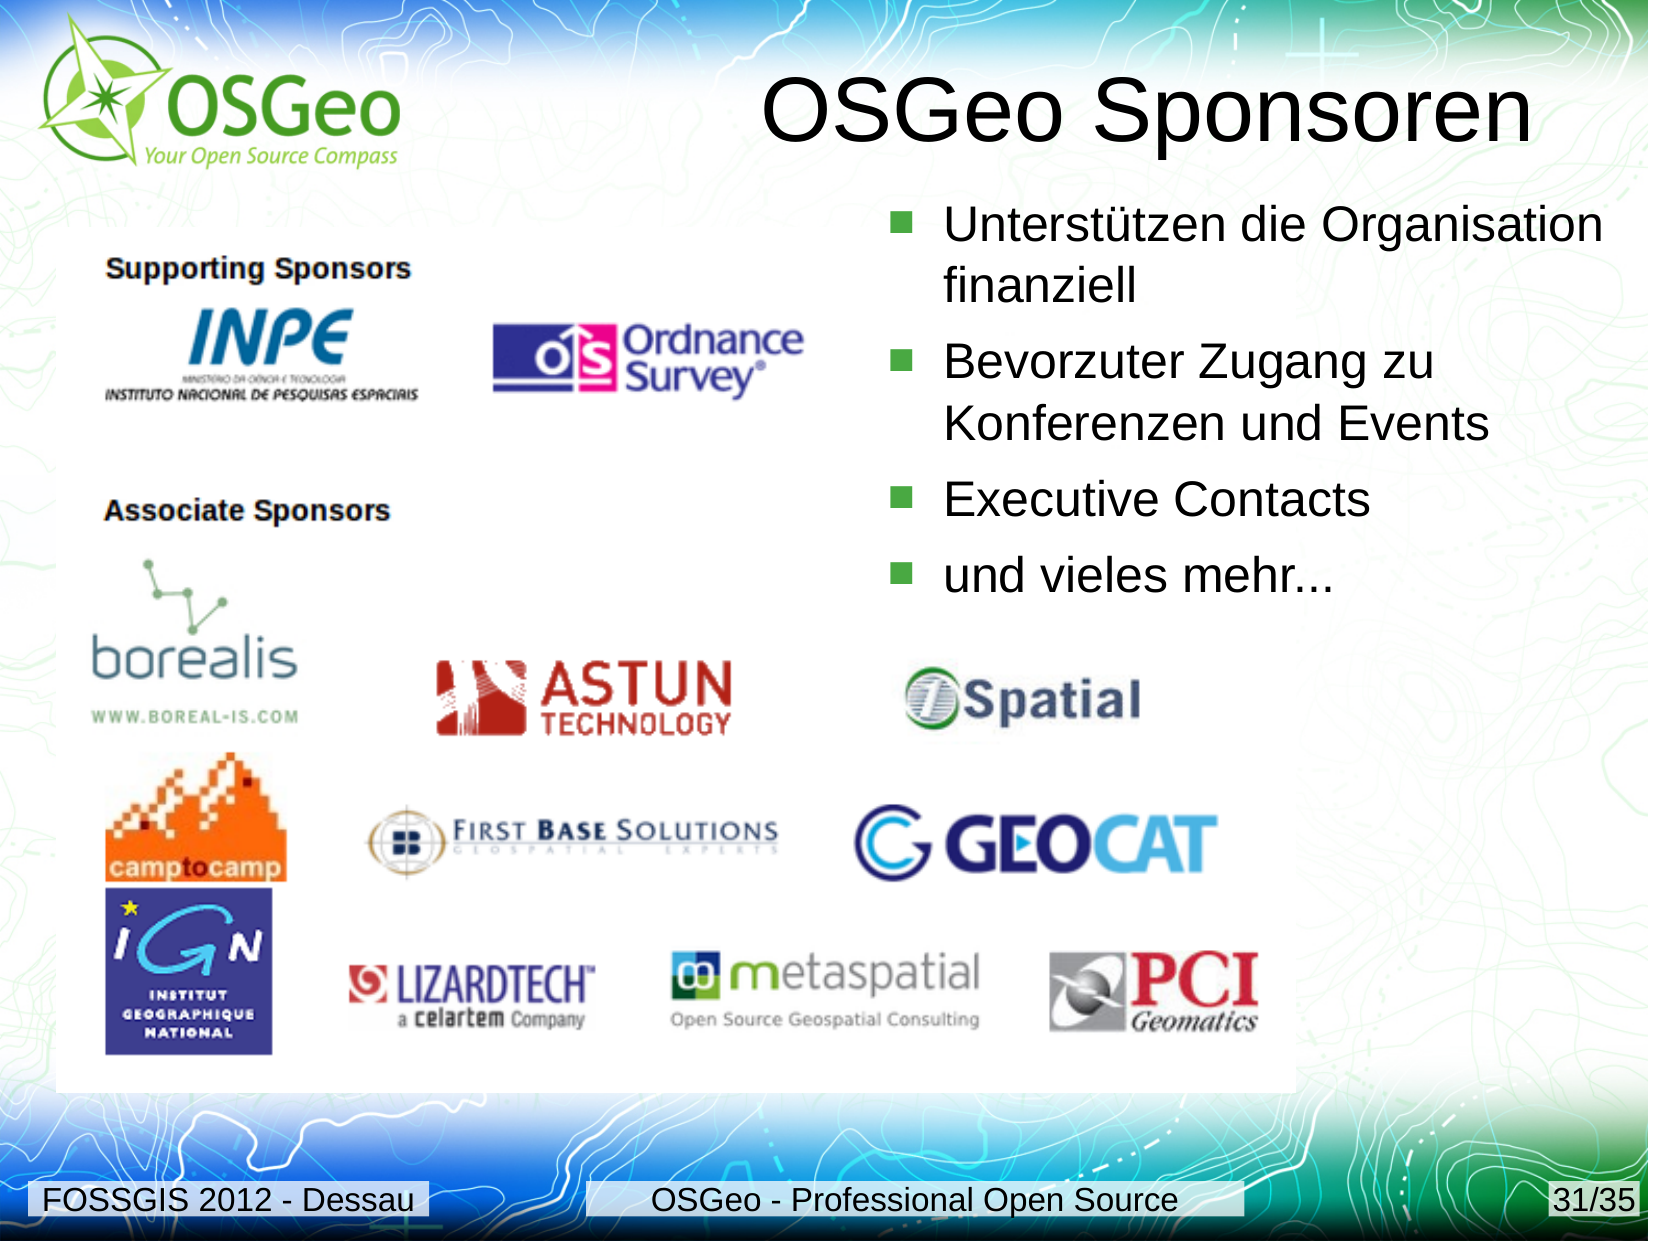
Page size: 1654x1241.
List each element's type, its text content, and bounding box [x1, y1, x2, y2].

title OSGeo Sponsoren [58, 35, 1536, 184]
picture [0, 0, 1648, 1241]
list Unterstützen die Organisation finanziell Bevorzuter Zugang zu Konferenzen und Events Executive Contacts und vieles mehr... [872, 105, 1638, 898]
